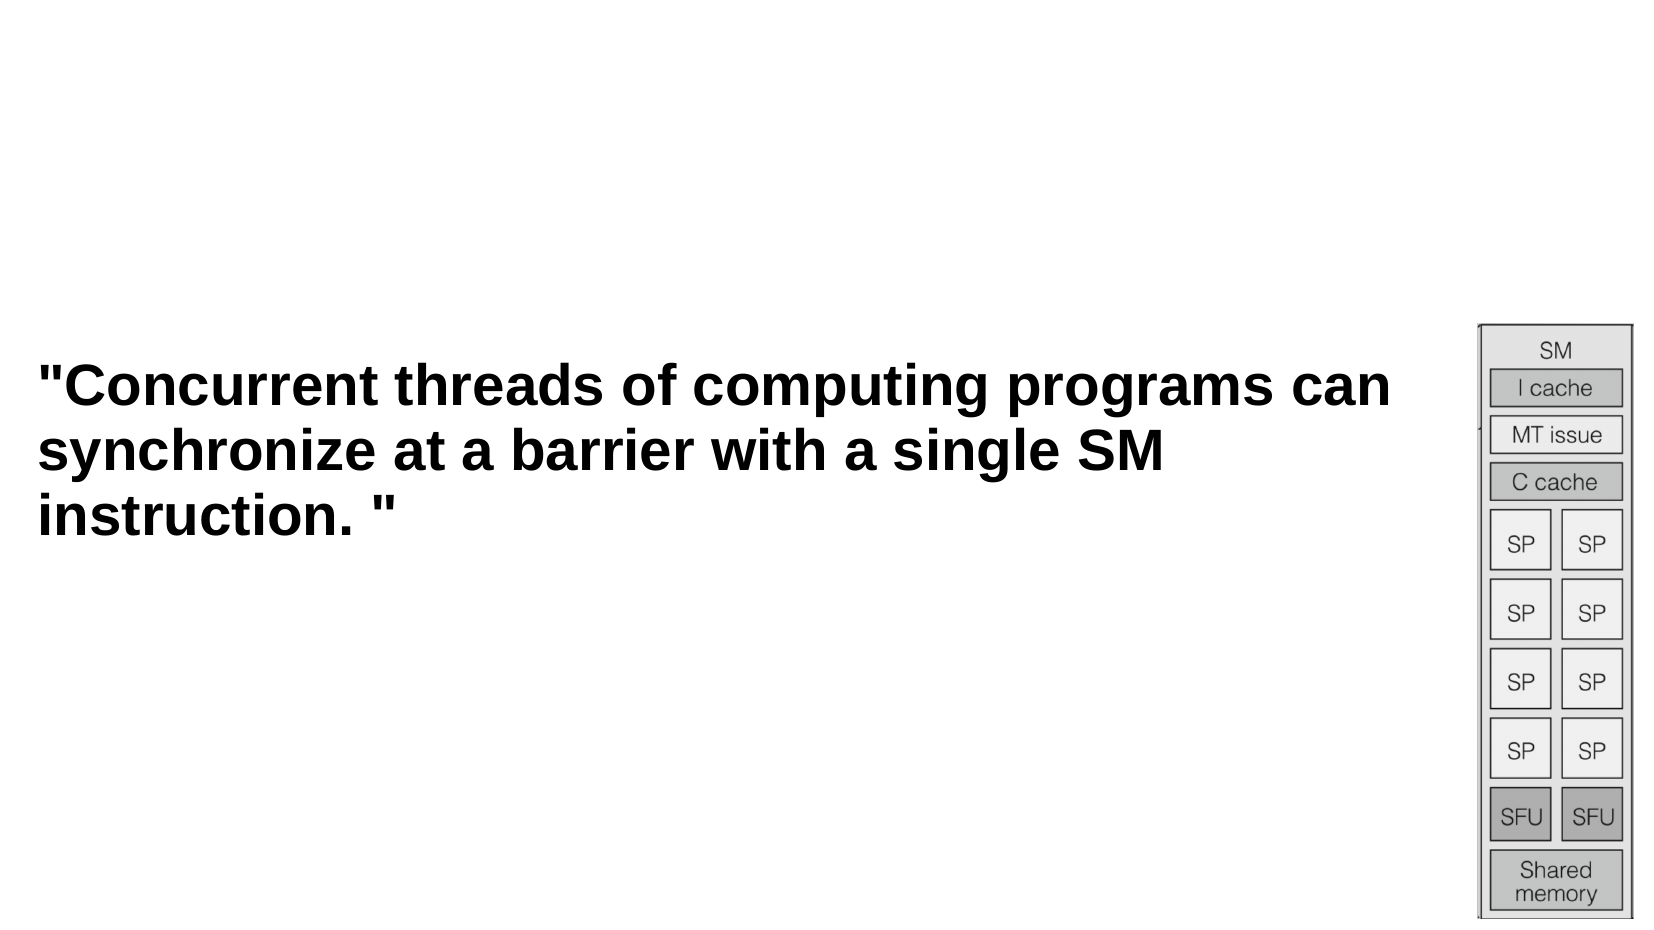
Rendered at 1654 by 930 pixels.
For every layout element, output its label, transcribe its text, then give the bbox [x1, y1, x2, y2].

title "Concurrent threads of computing programs can synchronize at a barrier with a single SM instruction. " [37, 75, 1461, 826]
picture [1460, 307, 1651, 930]
